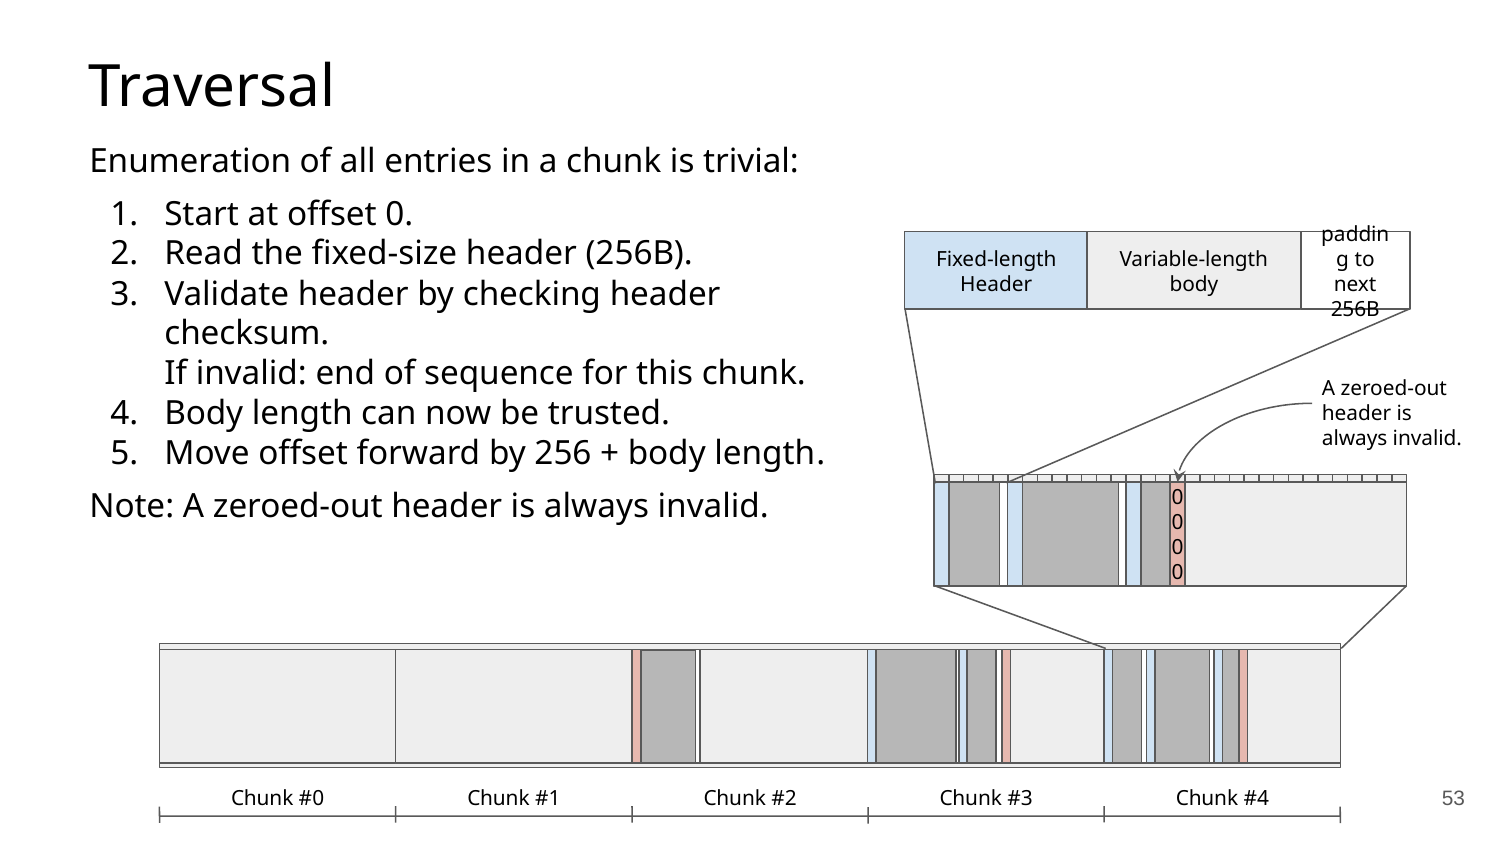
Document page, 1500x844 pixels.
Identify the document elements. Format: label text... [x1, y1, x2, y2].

slide_number <number> [1389, 764, 1480, 830]
text_box padding to next 256B [1300, 231, 1410, 309]
text_box [1179, 474, 1407, 586]
text_box [934, 474, 1176, 586]
text_box Enumeration of all entries in a chunk is trivial: Start at offset 0. Read the fixed-size header (256B). Validate header by checking header checksum. If invalid: end of sequence for this chunk. Body length can now be trusted. Move offset forward by 256 + body length. Note: A zeroed-out header is always invalid. [74, 124, 899, 624]
text_box [159, 643, 1341, 768]
text_box Chunk #4 [1104, 785, 1341, 810]
title Traversal [73, 33, 1305, 165]
text_box A zeroed-out header is always invalid. [1306, 357, 1497, 467]
text_box Fixed-length Header [904, 231, 1086, 309]
text_box 0 0 0 0 [1170, 481, 1185, 586]
text_box Chunk #3 [868, 785, 1104, 810]
text_box Chunk #1 [395, 785, 631, 810]
text_box Chunk #0 [159, 785, 395, 810]
text_box Chunk #2 [631, 785, 868, 810]
text_box Variable-length body [1086, 231, 1300, 309]
